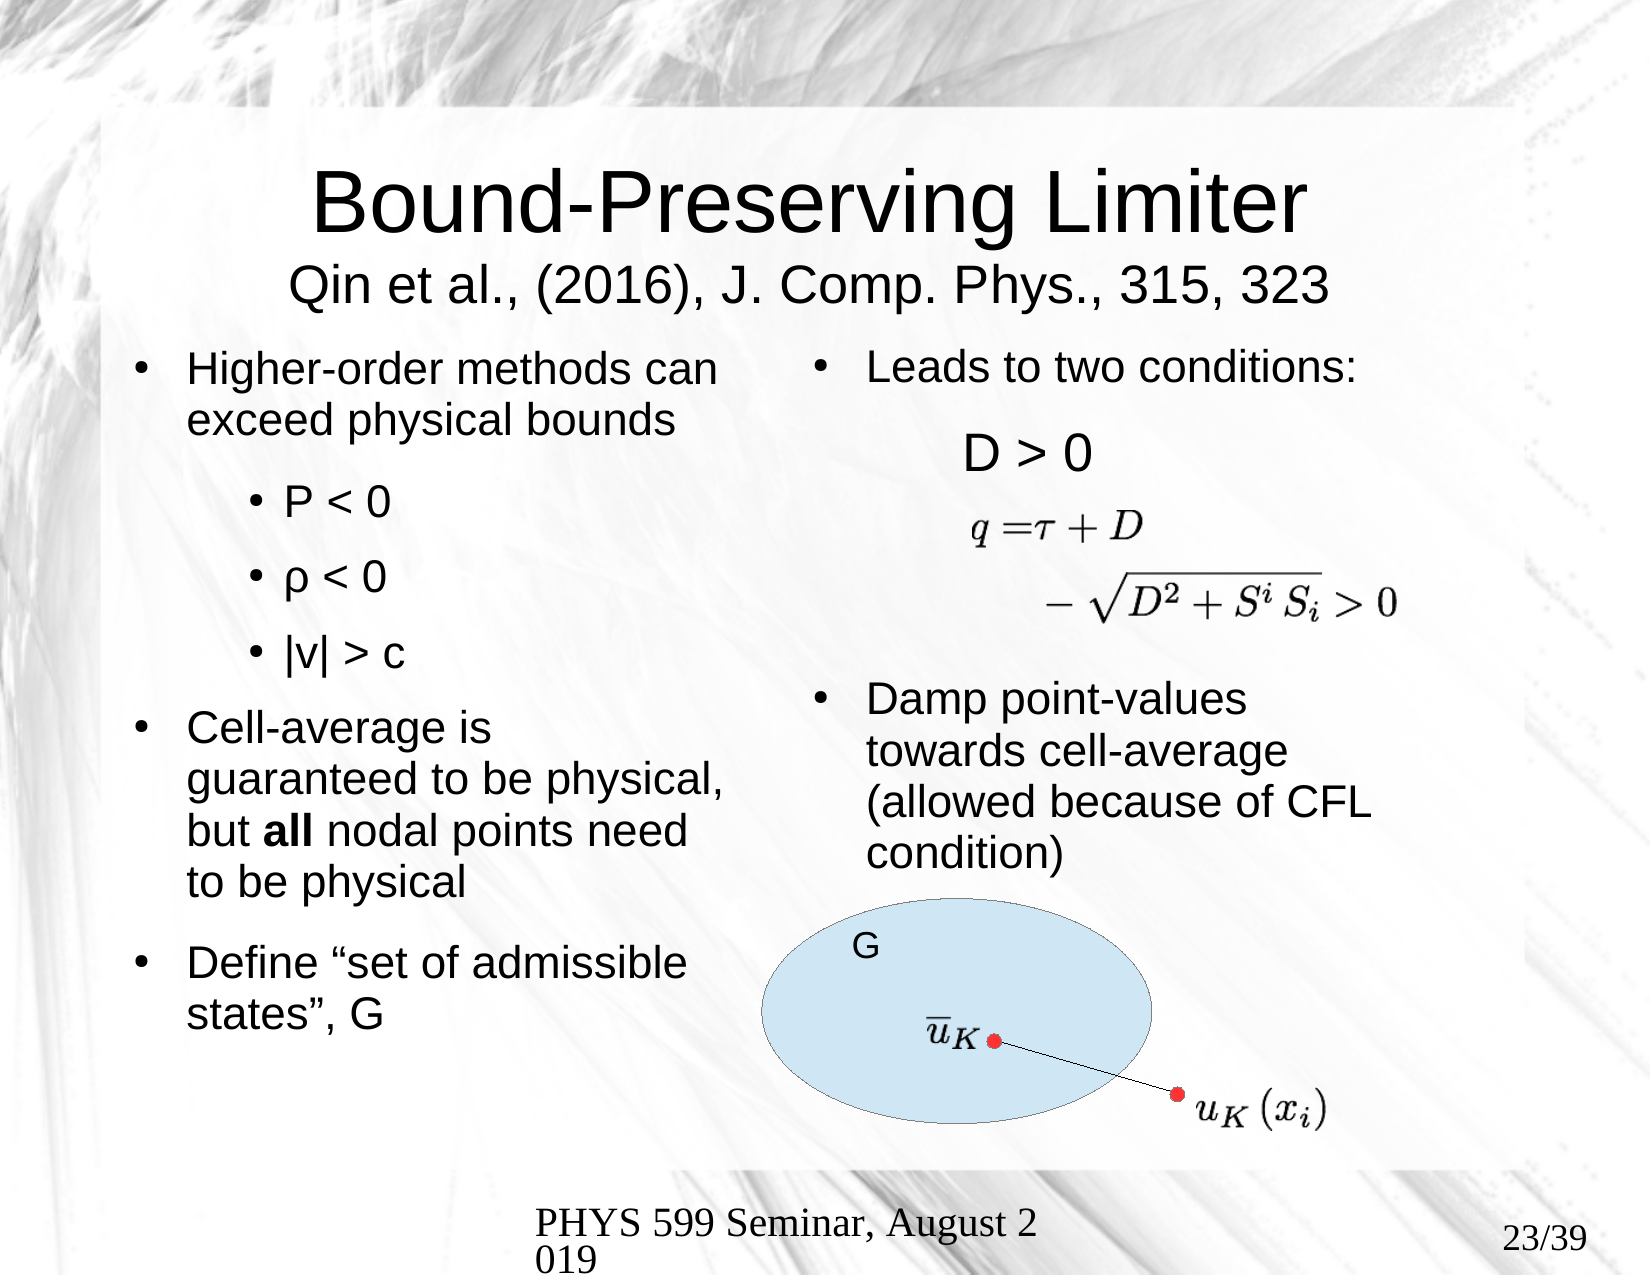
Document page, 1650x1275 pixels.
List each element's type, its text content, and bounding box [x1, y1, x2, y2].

text_box [761, 948, 1144, 1124]
list Higher-order methods can exceed physical bounds P < 0 ρ < 0 |v| > c Cell-average is guaranteed to be physical, but all nodal points need to be physical Define “set of admissible states”, G [115, 342, 730, 1143]
picture [0, 0, 1650, 1275]
title Qin et al., (2016), J. Comp. Phys., 315, 323 [117, 198, 1503, 371]
text_box G [836, 916, 942, 974]
title Bound-Preserving Limiter [117, 115, 1503, 198]
list Leads to two conditions: D > 0 Damp point-values towards cell-average (allowed because of CFL condition) [795, 340, 1410, 1043]
text_box [1169, 1086, 1185, 1102]
